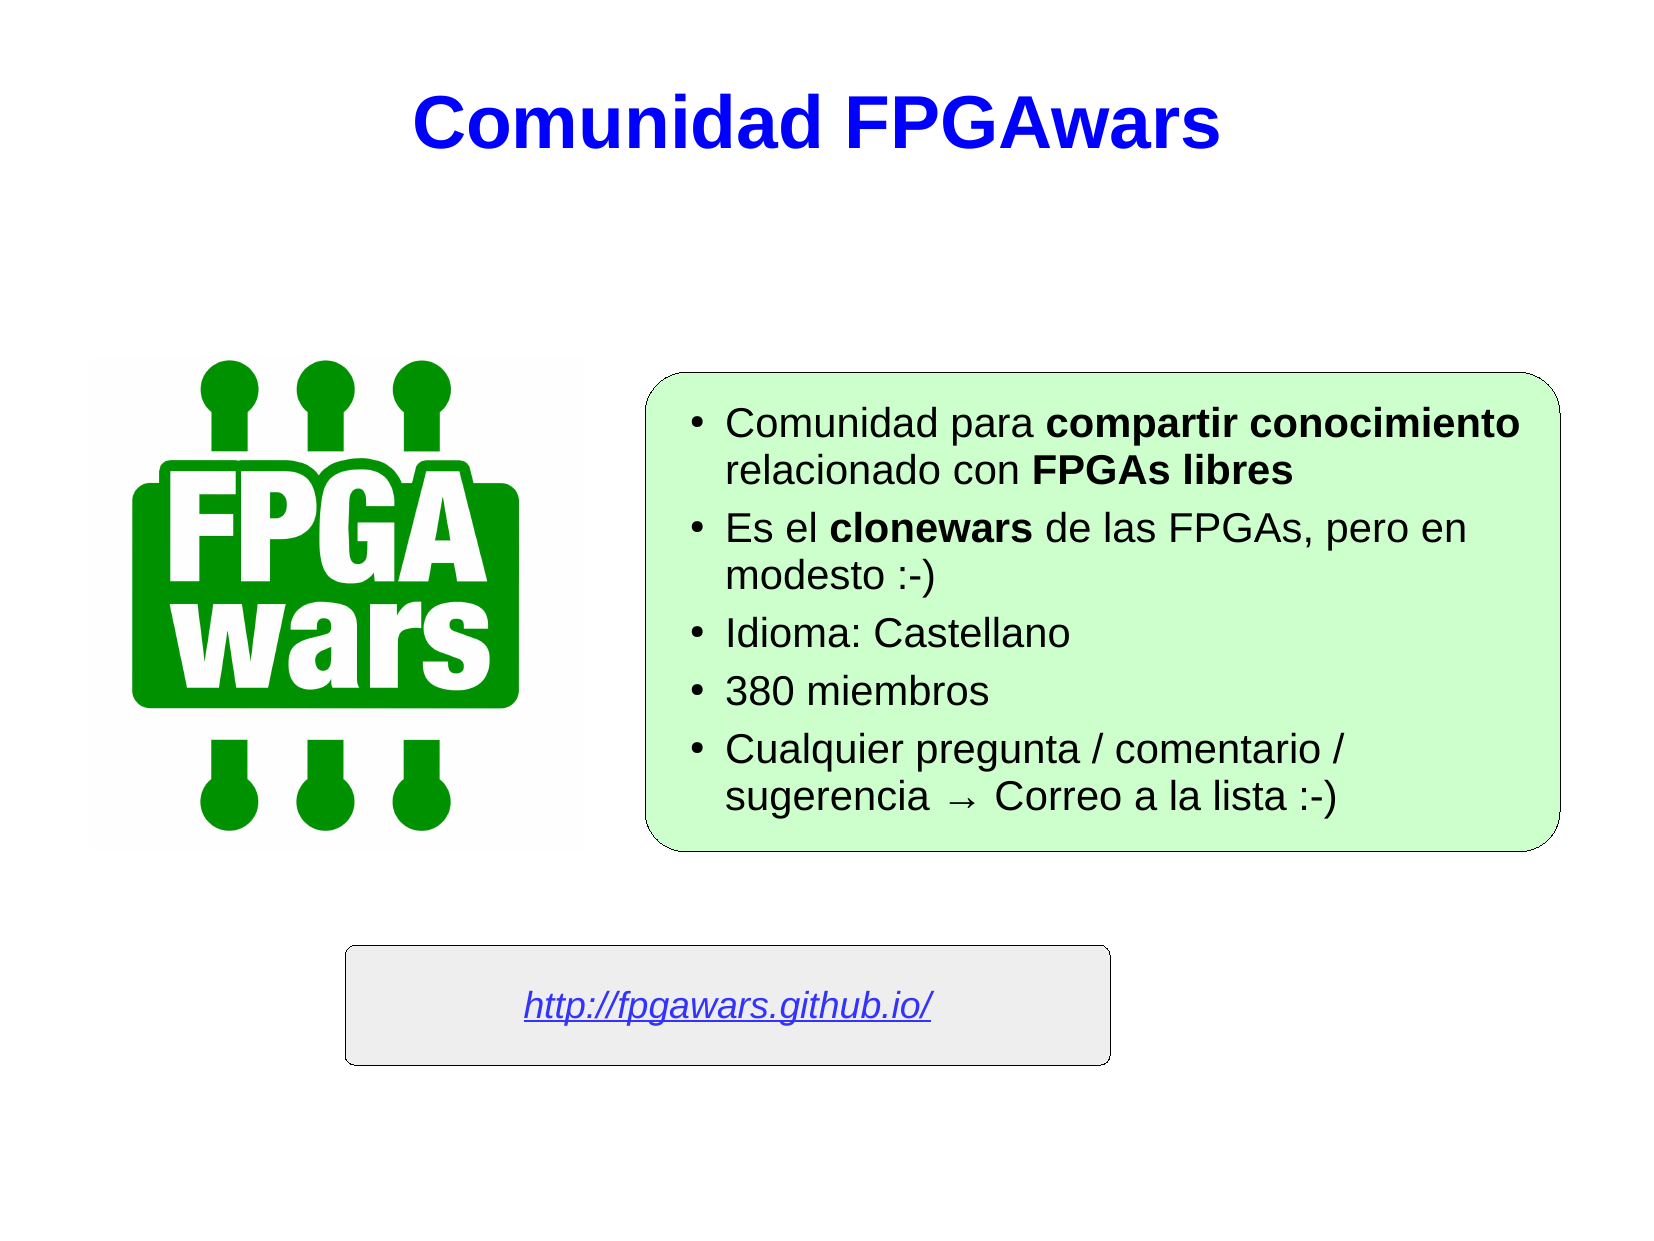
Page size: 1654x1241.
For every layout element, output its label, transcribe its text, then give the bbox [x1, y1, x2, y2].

text_box Comunidad FPGAwars [90, 73, 1546, 257]
text_box http://fpgawars.github.io/ [345, 945, 1111, 1066]
text_box [645, 372, 1555, 851]
picture [90, 357, 586, 852]
text_box Comunidad para compartir conocimiento relacionado con FPGAs libres Es el clonewars de las FPGAs, pero en modesto :-) Idioma: Castellano 380 miembros Cualquier pregunta / comentario / sugerencia → Correo a la lista :-) [675, 392, 1561, 886]
